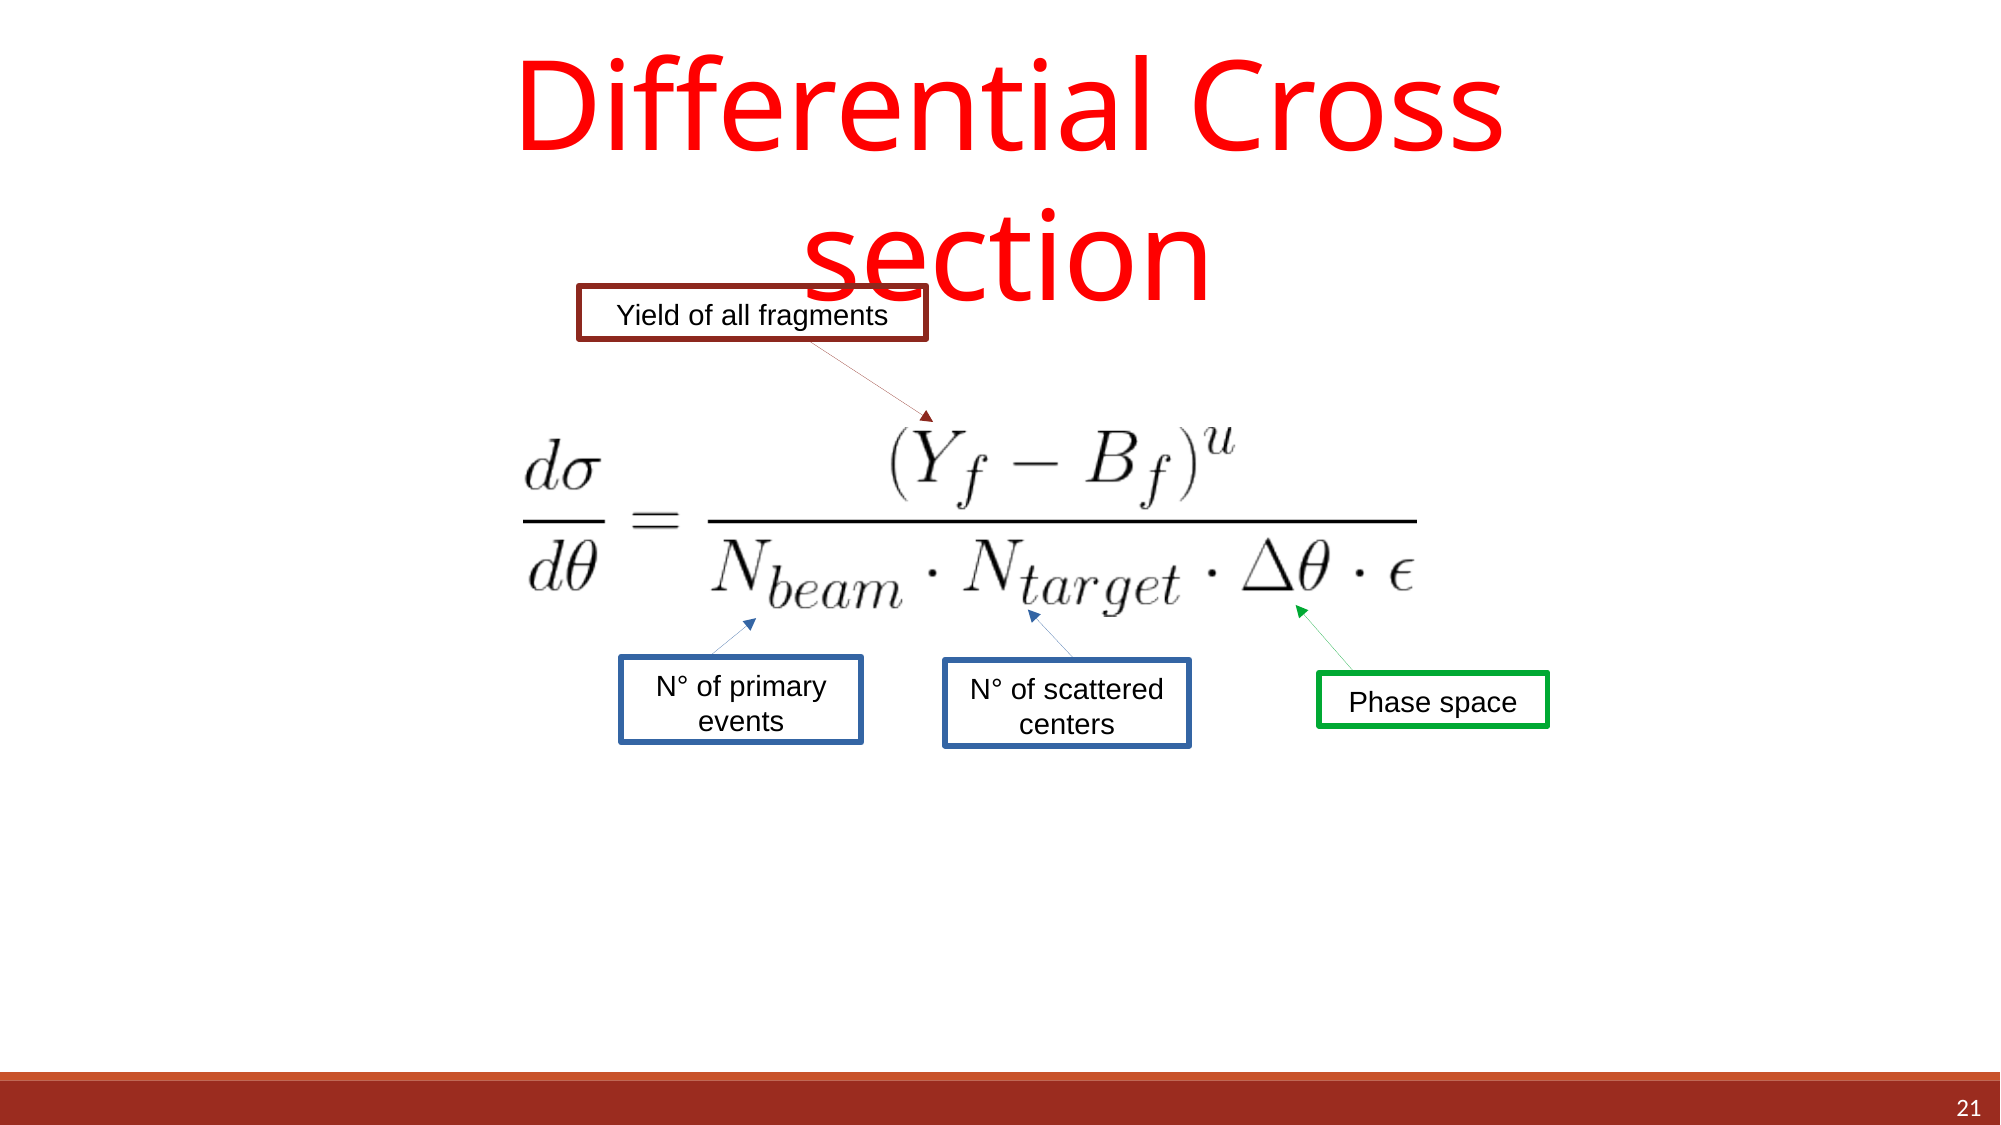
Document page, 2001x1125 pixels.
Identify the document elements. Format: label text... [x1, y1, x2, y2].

text_box N° of primary events [621, 656, 862, 743]
picture [523, 427, 1417, 617]
text_box Differential Cross section [290, 23, 1725, 188]
text_box N° of scattered centers [945, 659, 1190, 746]
text_box <numero> [1949, 1095, 1988, 1122]
text_box [0, 1072, 2000, 1125]
text_box Yield of all fragments [578, 285, 927, 339]
text_box Phase space [1319, 672, 1548, 726]
